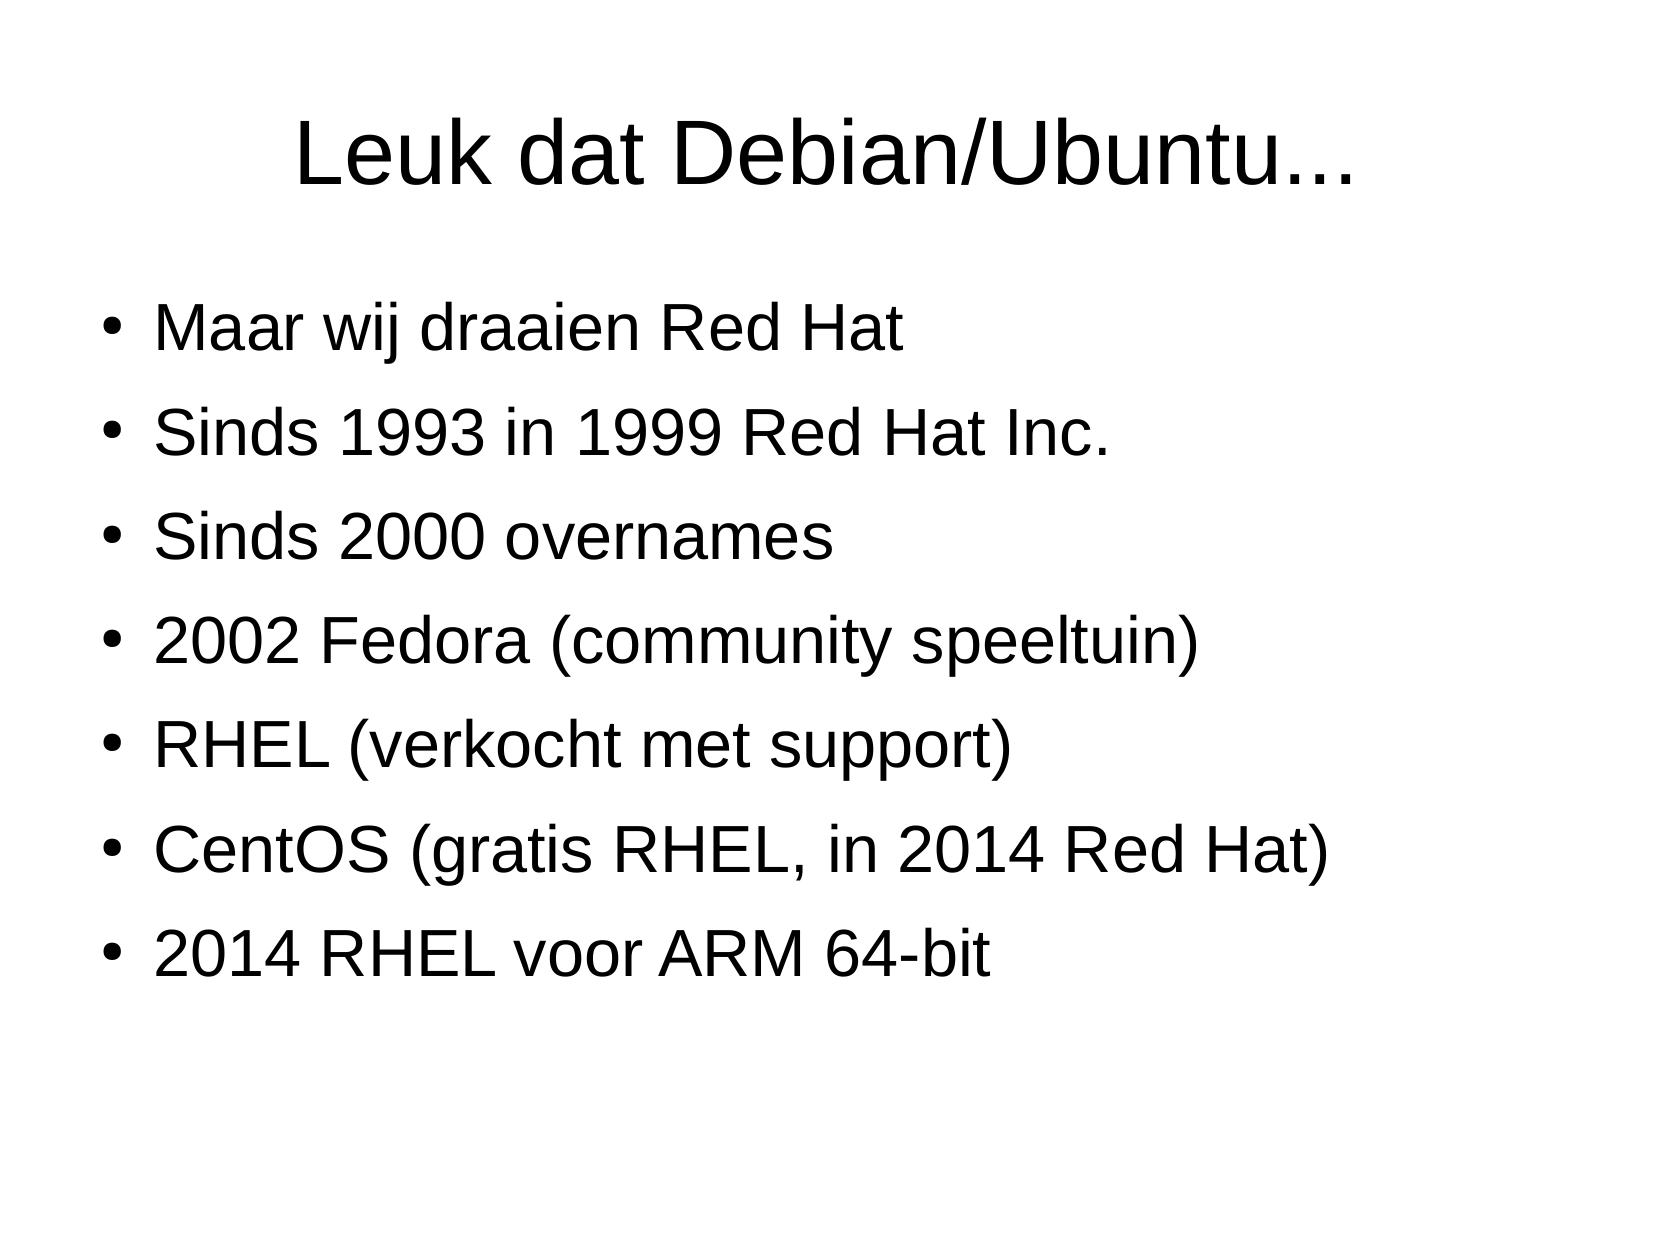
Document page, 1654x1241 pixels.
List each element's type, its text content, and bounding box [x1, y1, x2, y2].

list Maar wij draaien Red Hat Sinds 1993 in 1999 Red Hat Inc. Sinds 2000 overnames 2002 Fedora (community speeltuin) RHEL (verkocht met support) CentOS (gratis RHEL, in 2014 Red Hat) 2014 RHEL voor ARM 64-bit [82, 290, 1571, 1010]
title Leuk dat Debian/Ubuntu... [82, 49, 1571, 257]
